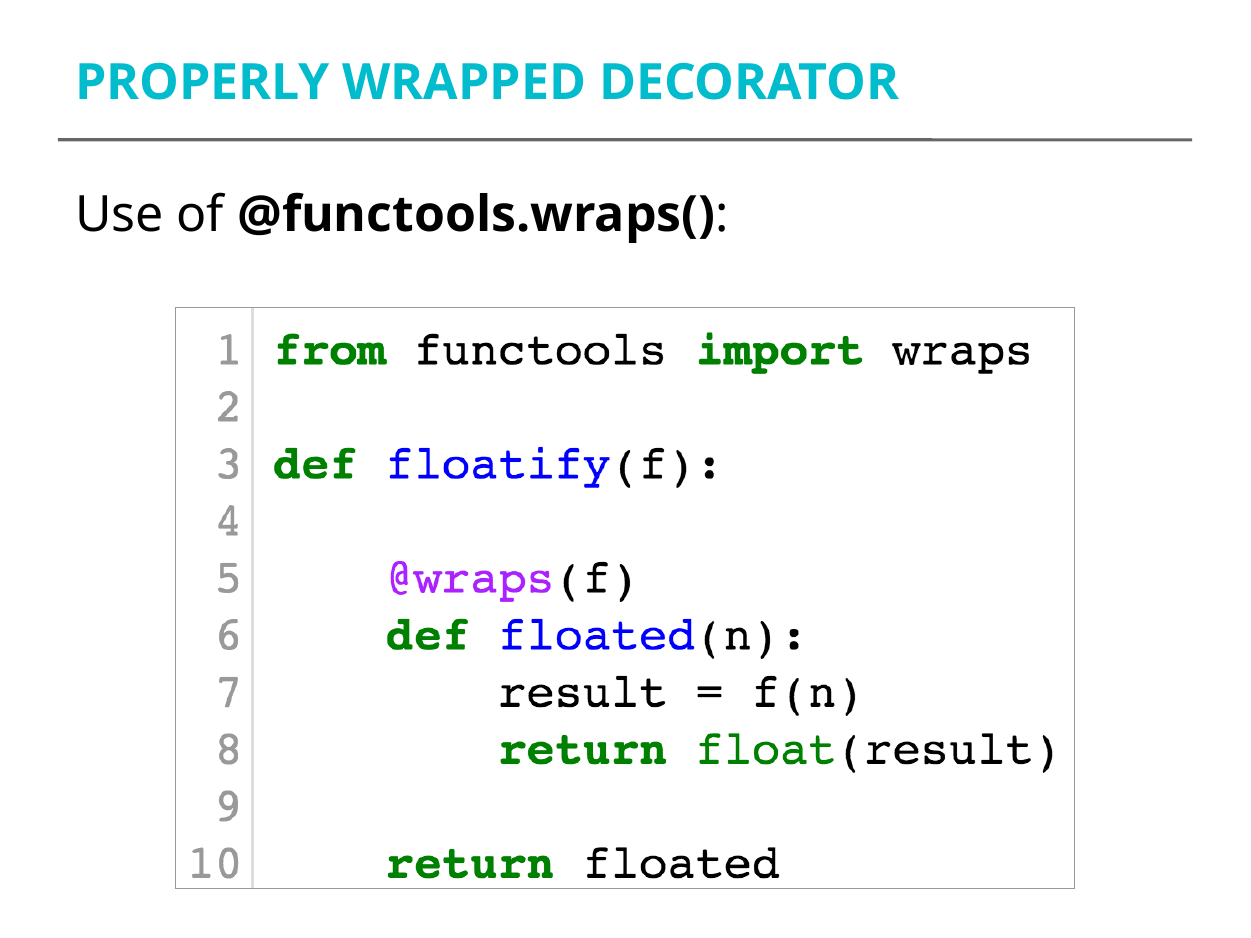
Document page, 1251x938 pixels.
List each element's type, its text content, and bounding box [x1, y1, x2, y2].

list Use of @functools.wraps(): [62, 169, 1188, 260]
picture [175, 307, 1075, 889]
title PROPERLY WRAPPED DECORATOR [62, 37, 1188, 122]
